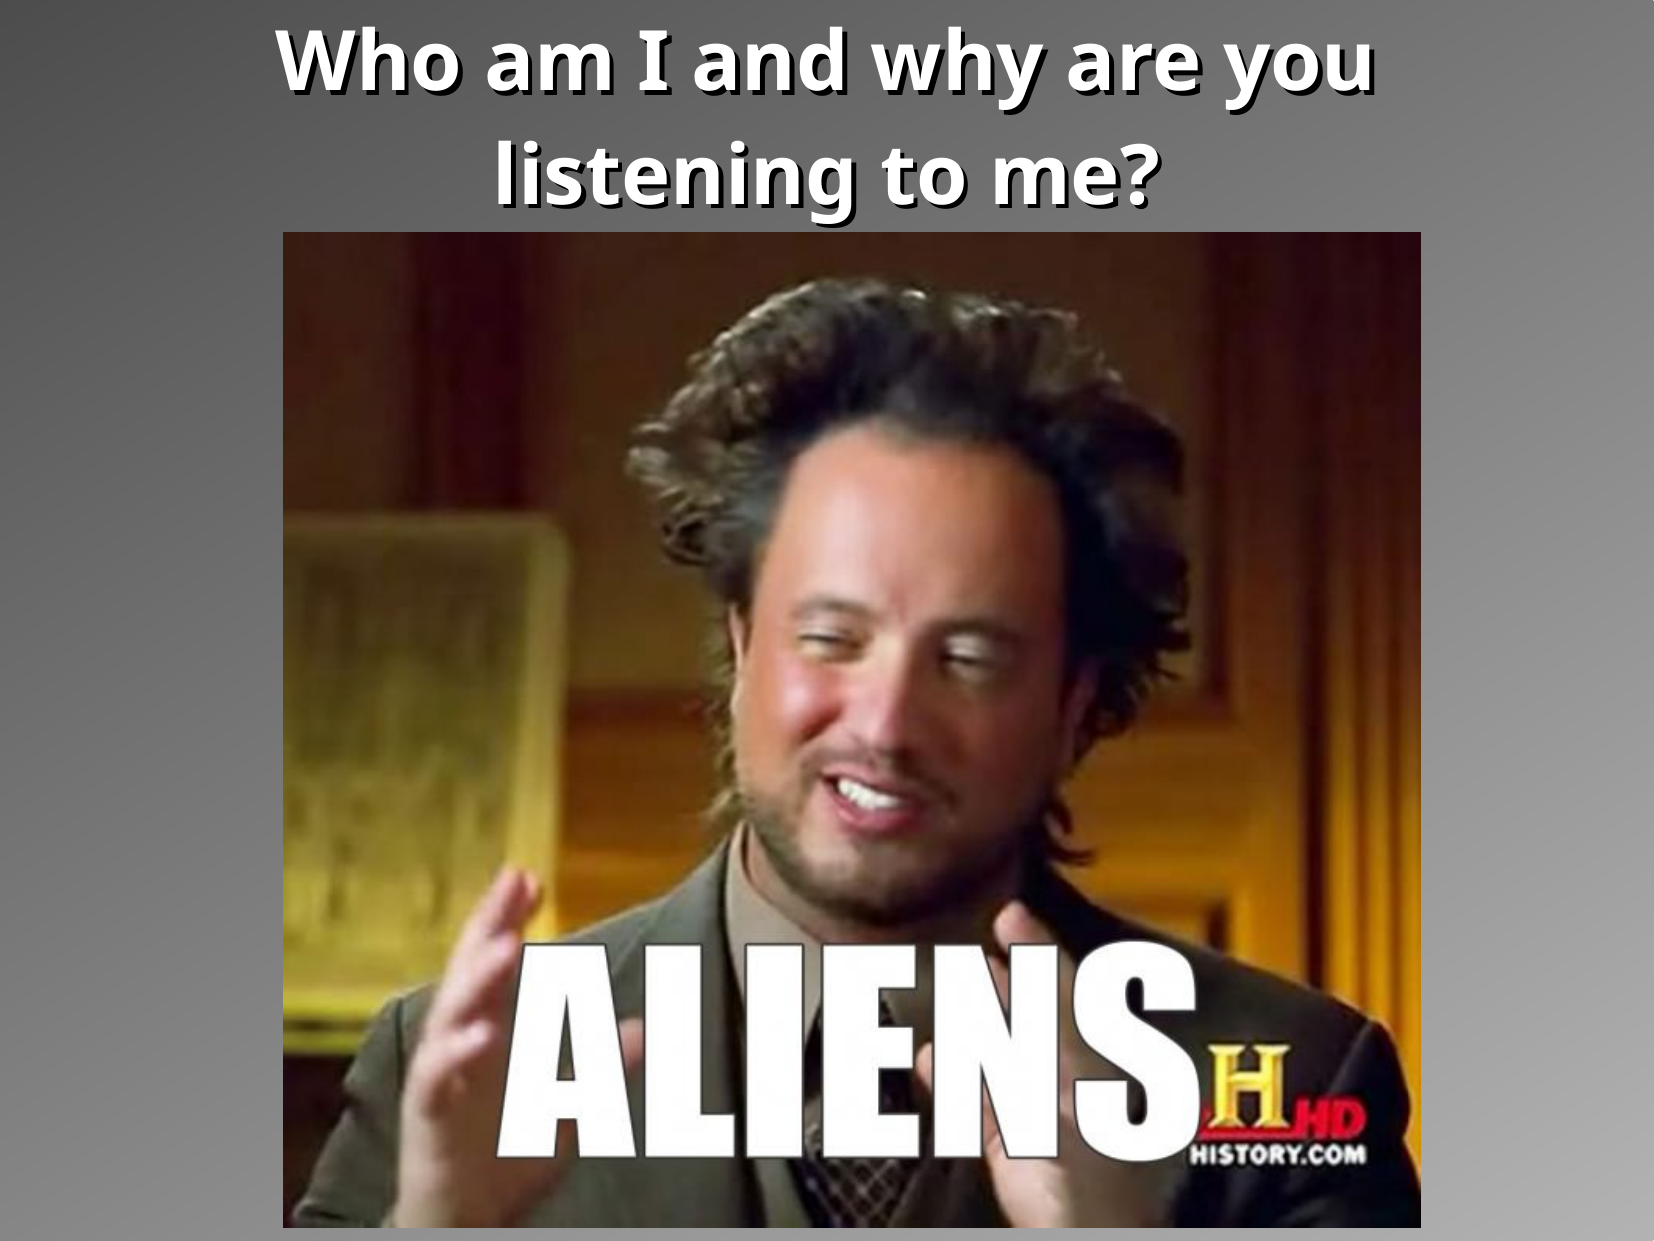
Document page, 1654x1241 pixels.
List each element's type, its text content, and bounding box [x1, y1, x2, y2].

picture [283, 232, 1421, 1228]
title Who am I and why are you listening to me? [82, 0, 1571, 233]
